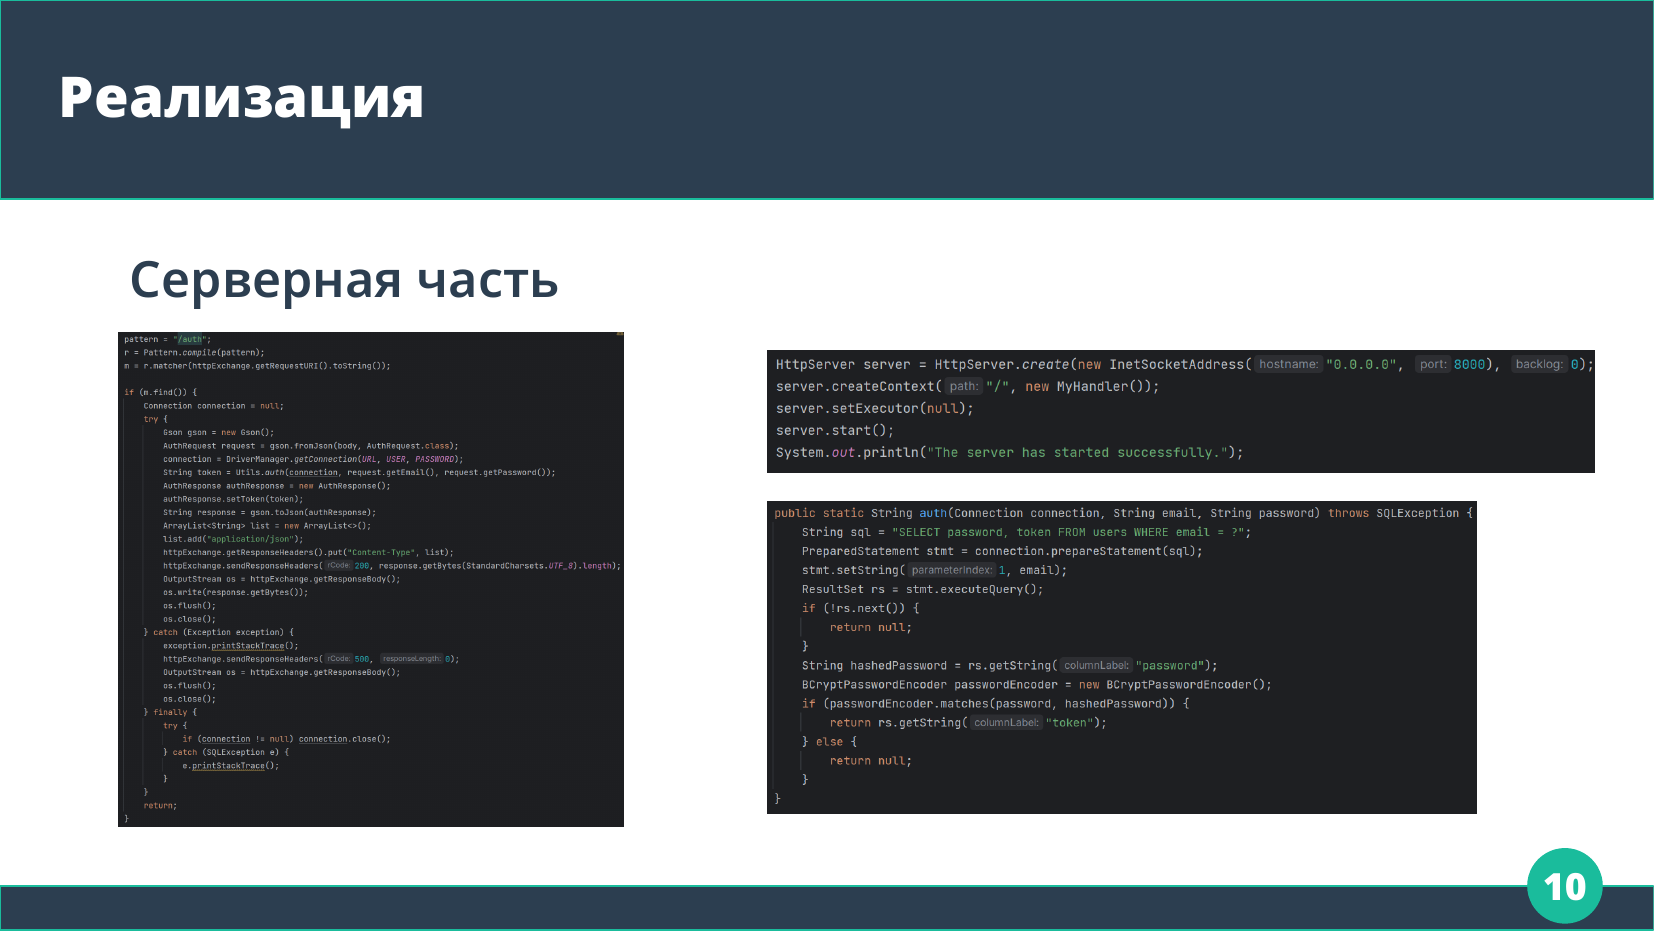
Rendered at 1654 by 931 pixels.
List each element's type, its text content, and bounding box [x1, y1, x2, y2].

picture [118, 332, 624, 827]
picture [767, 501, 1477, 814]
picture [767, 350, 1595, 473]
list Серверная часть [59, 243, 1595, 864]
title Реализация [59, 37, 1595, 155]
